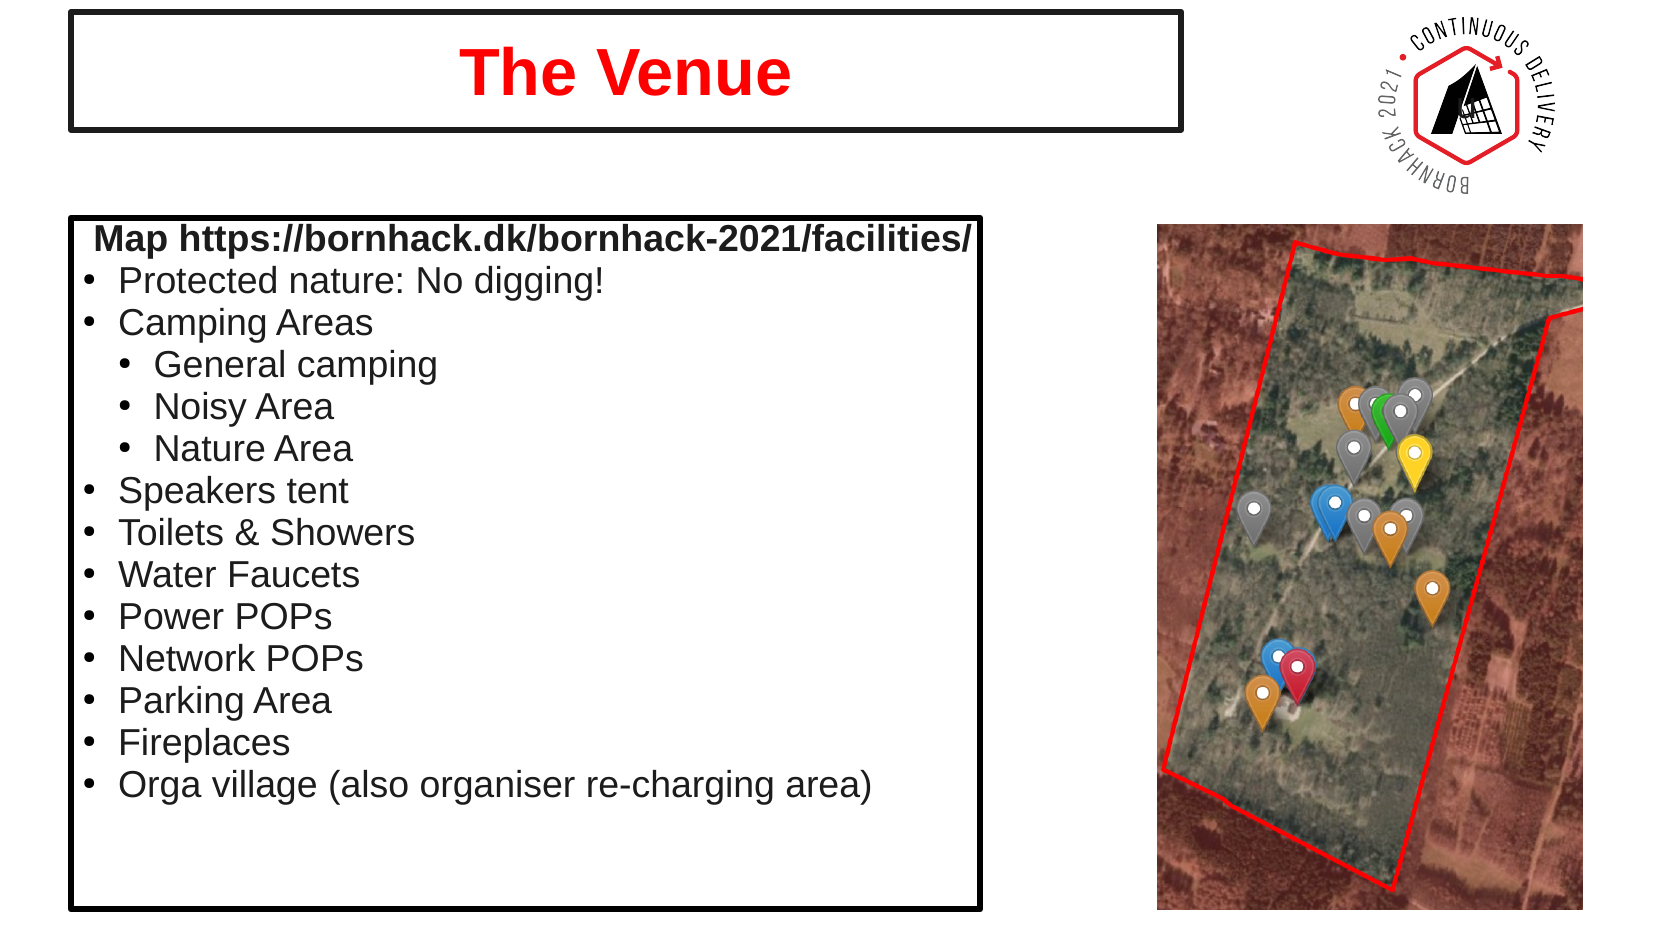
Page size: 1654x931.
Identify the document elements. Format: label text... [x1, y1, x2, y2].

picture [1378, 17, 1555, 194]
picture [1157, 224, 1583, 910]
title The Venue [70, 11, 1182, 130]
subtitle Map https://bornhack.dk/bornhack-2021/facilities/ Protected nature: No digging! Camping Areas General camping Noisy Area Nature Area Speakers tent Toilets & Showers Water Faucets Power POPs Network POPs Parking Area Fireplaces Orga village (also organiser re-charging area) [70, 217, 981, 910]
